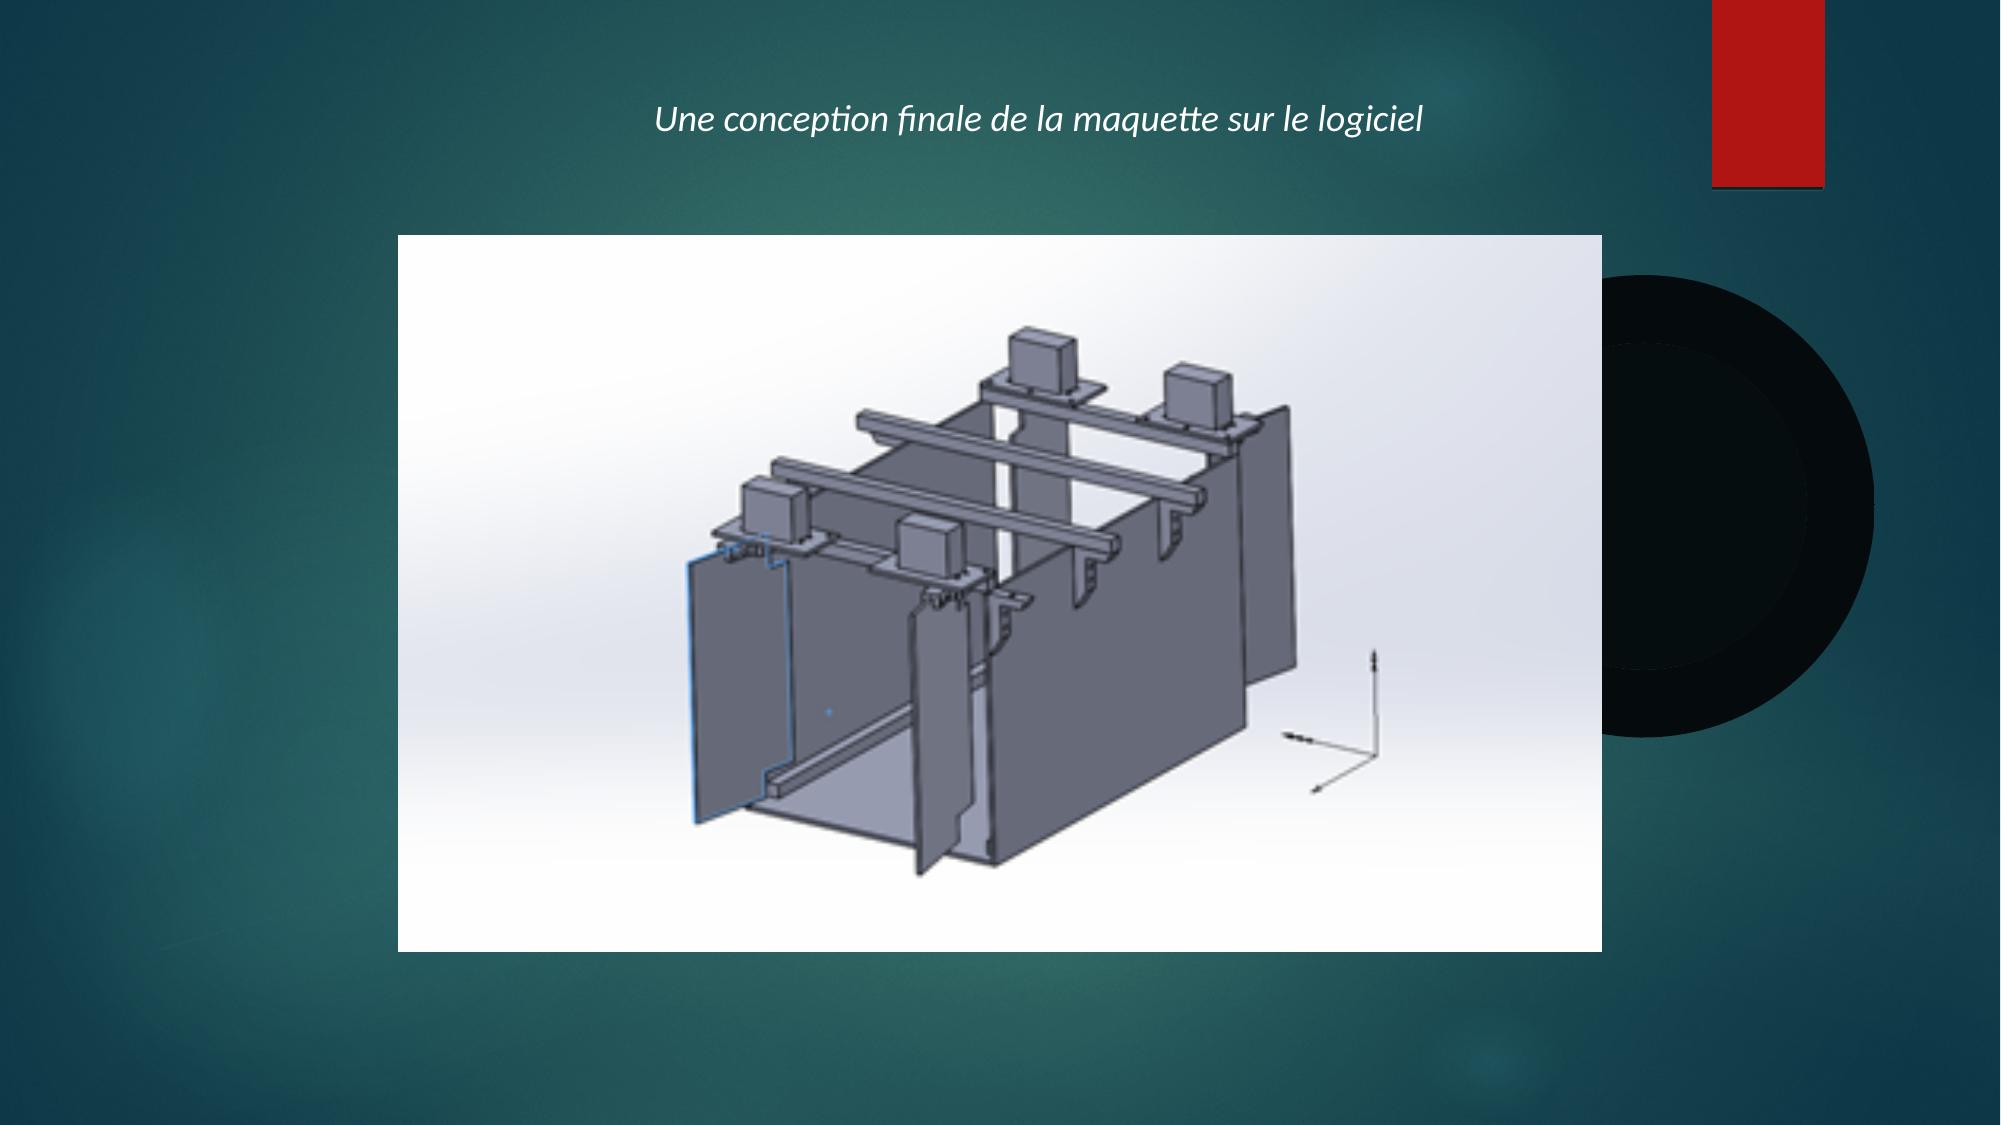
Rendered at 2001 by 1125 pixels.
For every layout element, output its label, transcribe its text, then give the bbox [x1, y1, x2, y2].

text_box Une conception finale de la maquette sur le logiciel [225, 86, 1854, 148]
picture [398, 235, 1602, 952]
